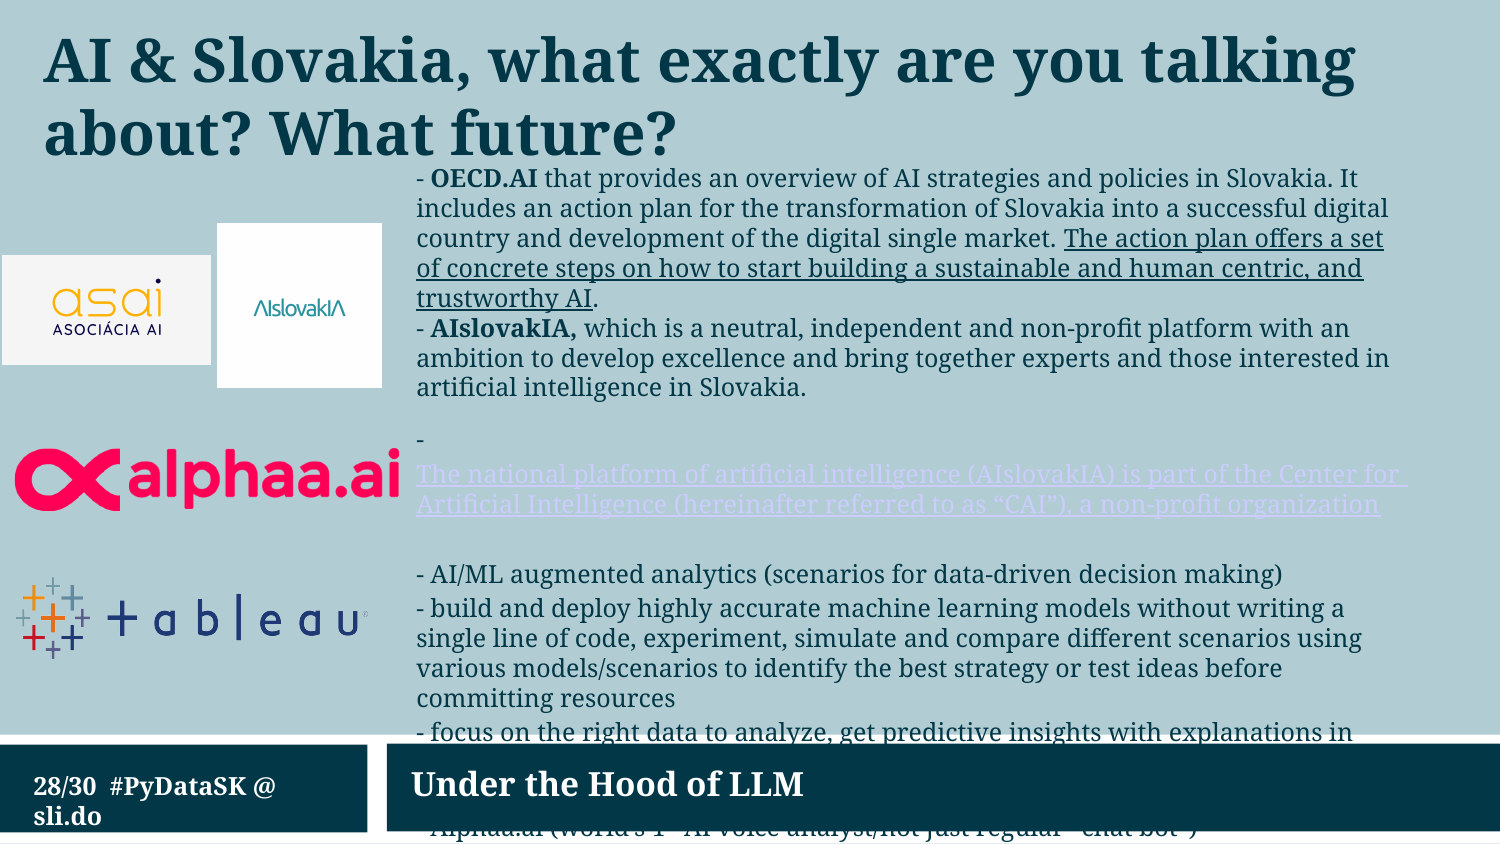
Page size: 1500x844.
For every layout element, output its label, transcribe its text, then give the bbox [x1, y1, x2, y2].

picture [10, 438, 405, 720]
text_box - OECD.AI that provides an overview of AI strategies and policies in Slovakia. It includes an action plan for the transformation of Slovakia into a successful digital country and development of the digital single market. The action plan offers a set of concrete steps on how to start building a sustainable and human centric, and trustworthy AI. - AIslovakIA, which is a neutral, independent and non-profit platform with an ambition to develop excellence and bring together experts and those interested in artificial intelligence in Slovakia. - The national platform of artificial intelligence (AIslovakIA) is part of the Center for Artificial Intelligence (hereinafter referred to as “CAI”), a non-profit organization - AI/ML augmented analytics (scenarios for data-driven decision making) - build and deploy highly accurate machine learning models without writing a single line of code, experiment, simulate and compare different scenarios using various models/scenarios to identify the best strategy or test ideas before committing resources - focus on the right data to analyze, get predictive insights with explanations in your dashboards + run simulations to get actionable prescriptive guidance on what to do next and get instant visual response - Alphaa.ai (world’s 1st AI voice analyst/not just regular “chat bot”) [405, 156, 1425, 709]
text_box Under the Hood of LLM [400, 740, 1500, 826]
picture [217, 223, 382, 388]
text_box 28/30 #PyDataSK @ sli.do [22, 764, 362, 808]
text_box AI & Slovakia, what exactly are you talking about? What future? [32, 33, 1475, 156]
picture [2, 255, 211, 365]
